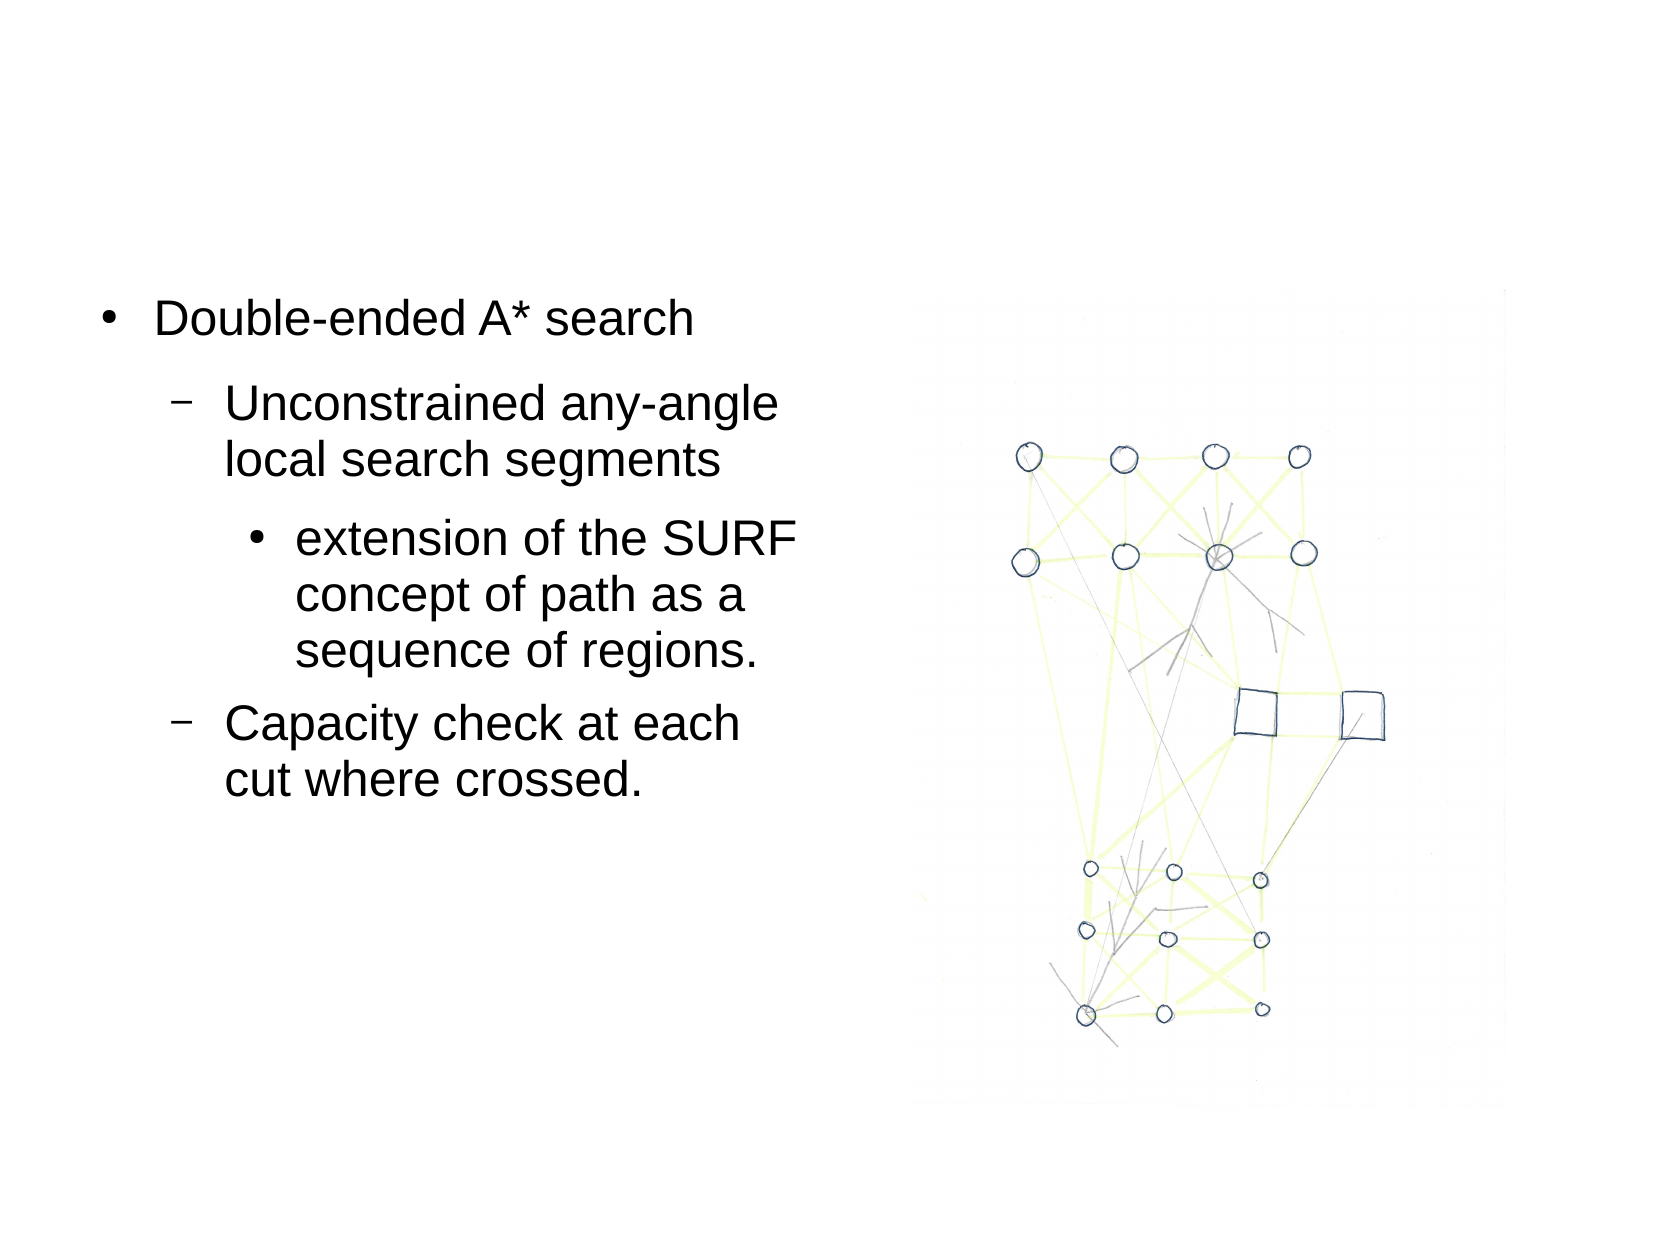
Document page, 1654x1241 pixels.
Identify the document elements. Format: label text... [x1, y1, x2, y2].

list Double-ended A* search Unconstrained any-angle local search segments extension of the SURF concept of path as a sequence of regions. Capacity check at each cut where crossed. [82, 290, 809, 1109]
picture [911, 290, 1506, 1109]
